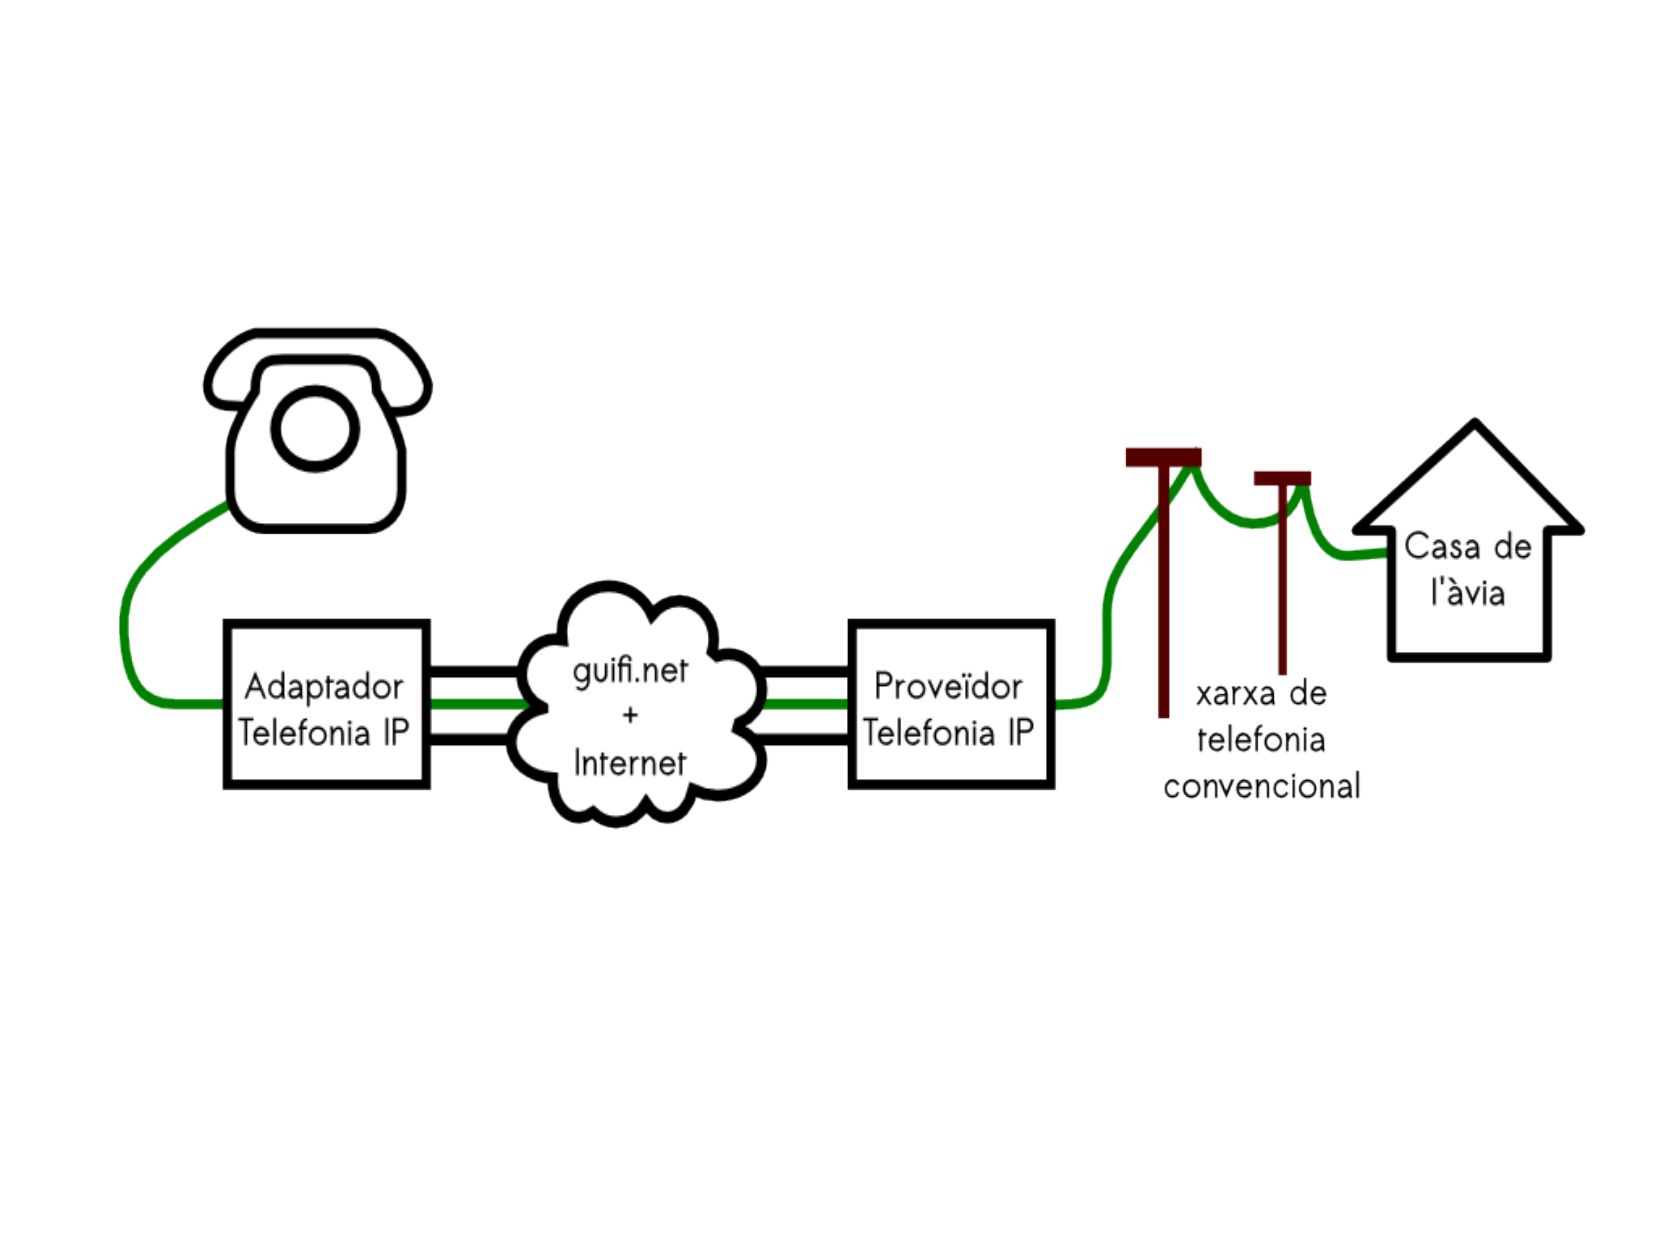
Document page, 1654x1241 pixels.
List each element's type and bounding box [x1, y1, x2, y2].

picture [110, 318, 1595, 839]
